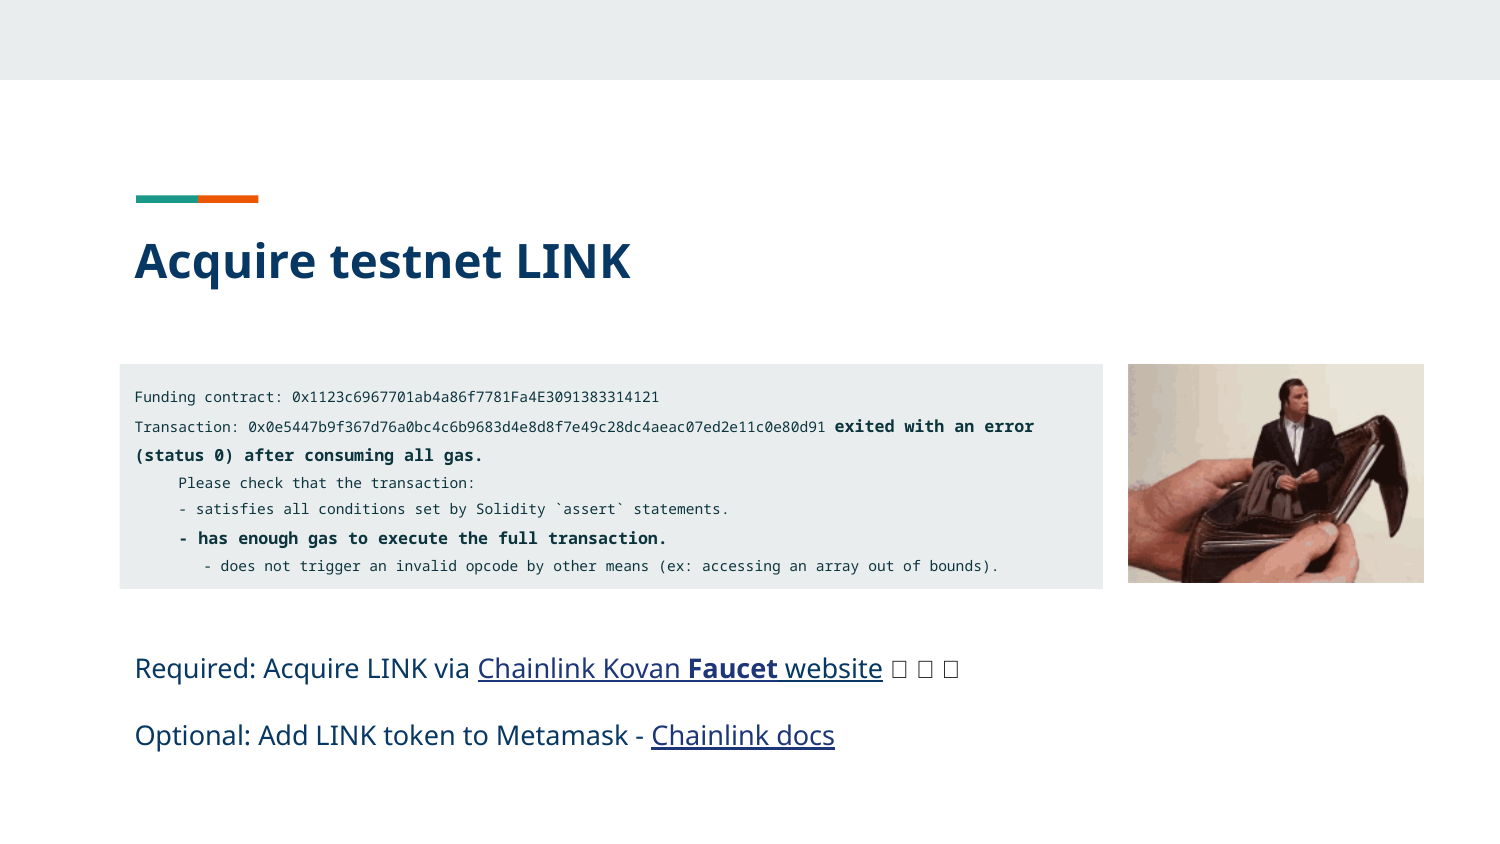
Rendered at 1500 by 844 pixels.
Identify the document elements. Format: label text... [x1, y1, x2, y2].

text_box Funding contract: 0x1123c6967701ab4a86f7781Fa4E3091383314121 Transaction: 0x0e5447b9f367d76a0bc4c6b9683d4e8d8f7e49c28dc4aeac07ed2e11c0e80d91 exited with an error (status 0) after consuming all gas. Please check that the transaction: - satisfies all conditions set by Solidity `assert` statements. - has enough gas to execute the full transaction. - does not trigger an invalid opcode by other means (ex: accessing an array out of bounds). [119, 364, 1103, 589]
title Acquire testnet LINK [119, 216, 1381, 305]
list Required: Acquire LINK via Chainlink Kovan Faucet website 🤑 🤑 🤑 Optional: Add LINK token to Metamask - Chainlink docs [119, 613, 1360, 800]
picture [1128, 364, 1424, 583]
